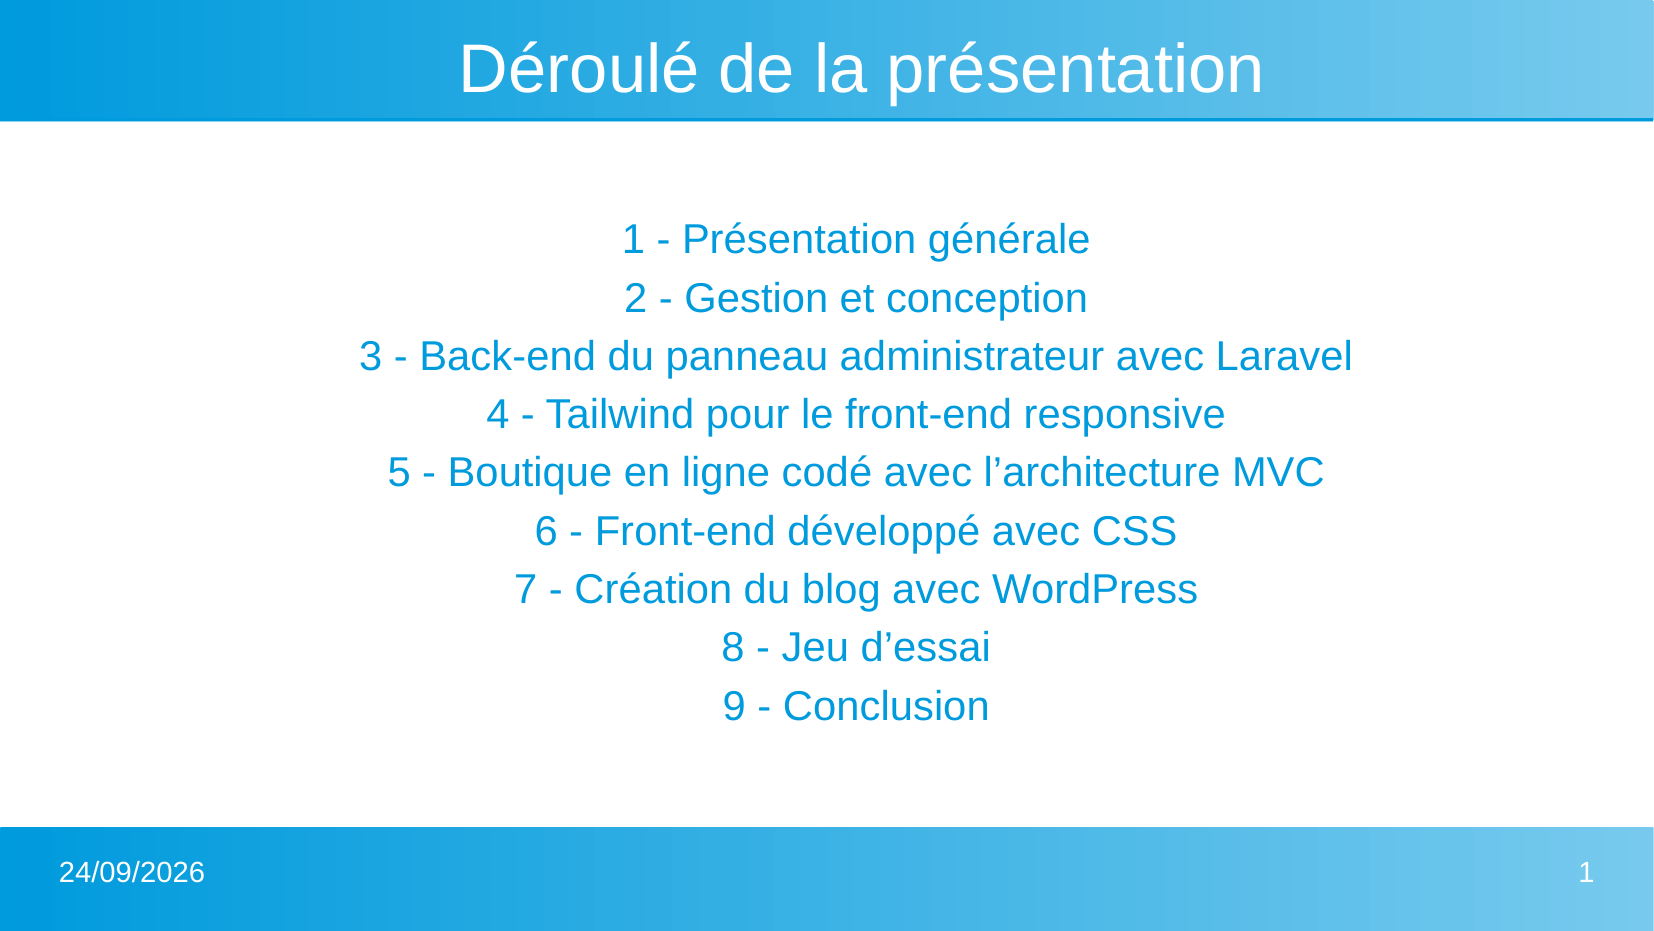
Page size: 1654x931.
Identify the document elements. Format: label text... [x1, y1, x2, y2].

subtitle 1 - Présentation générale 2 - Gestion et conception 3 - Back-end du panneau administrateur avec Laravel 4 - Tailwind pour le front-end responsive 5 - Boutique en ligne codé avec l’architecture MVC 6 - Front-end développé avec CSS 7 - Création du blog avec WordPress 8 - Jeu d’essai 9 - Conclusion [354, 177, 1359, 768]
title Déroulé de la présentation [59, 29, 1595, 108]
